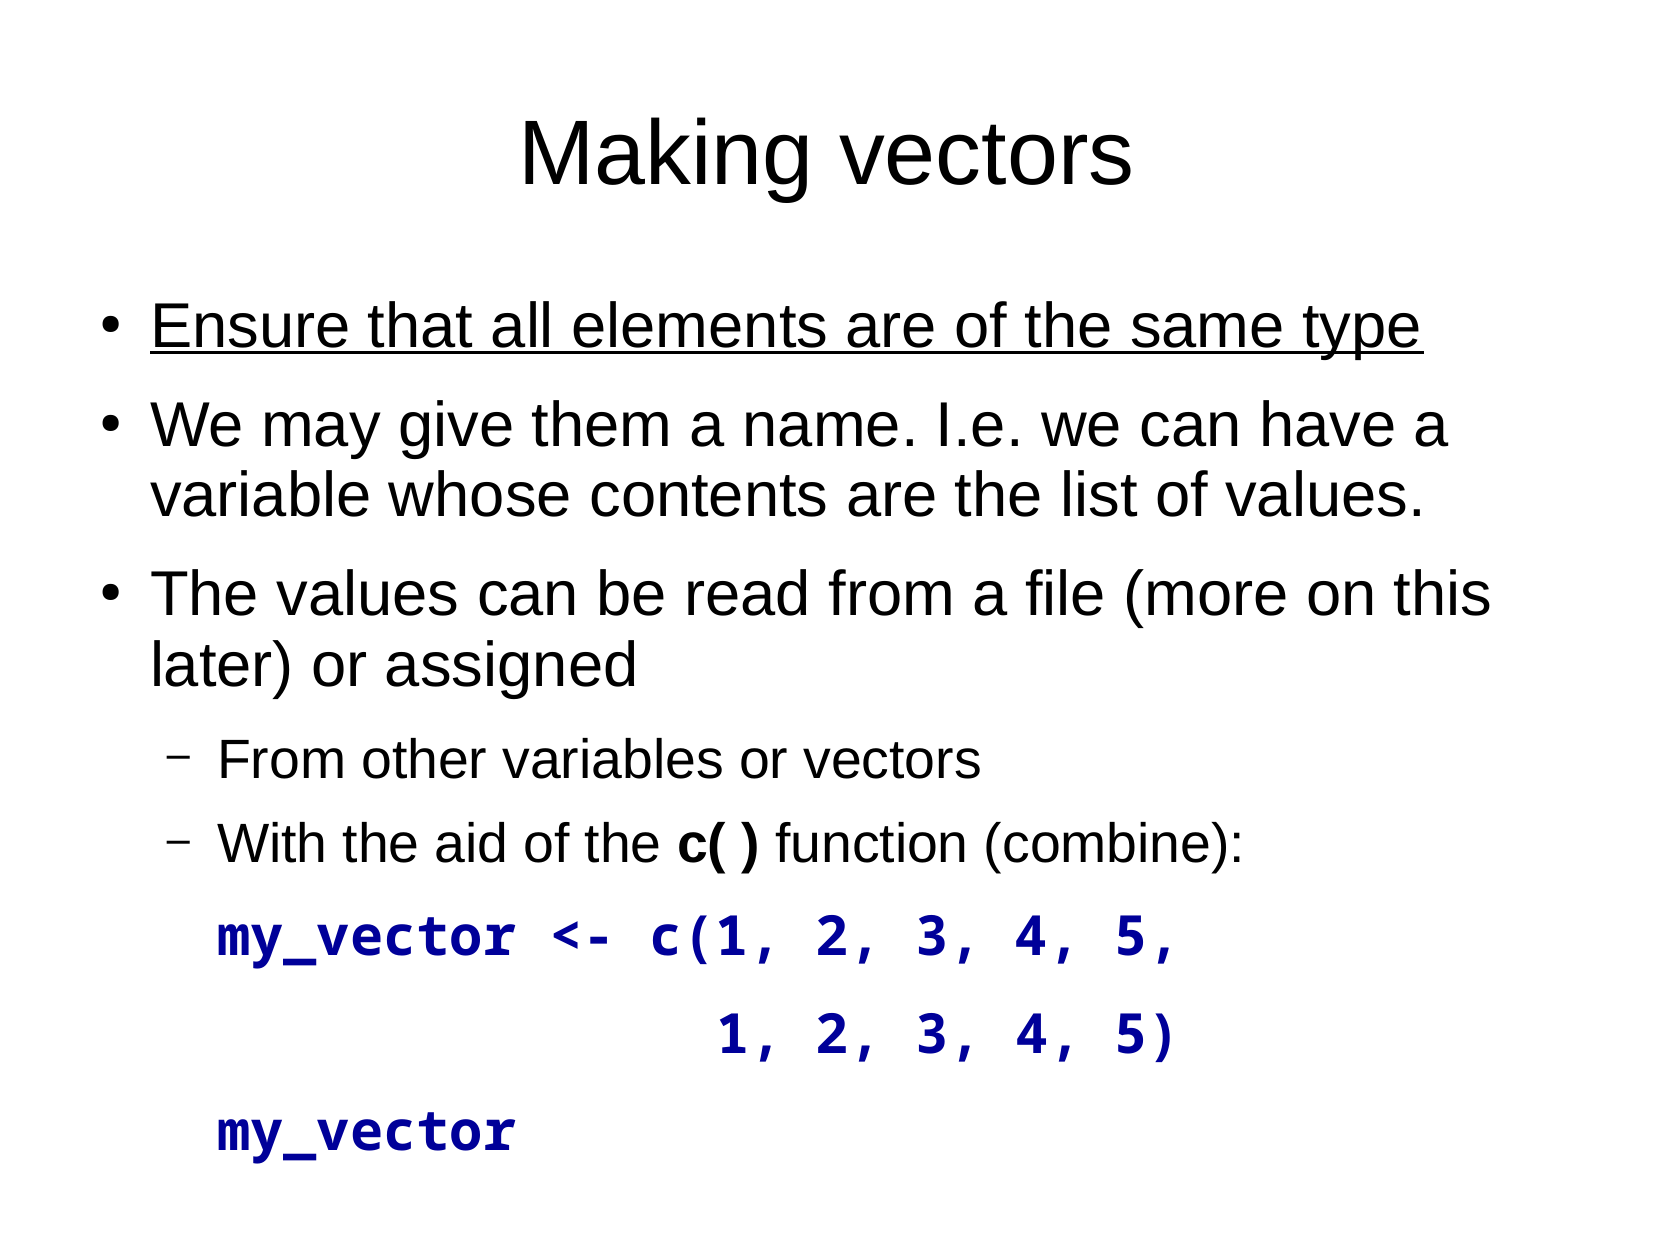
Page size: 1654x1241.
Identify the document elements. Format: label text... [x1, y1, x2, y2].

title Making vectors [82, 49, 1571, 257]
list Ensure that all elements are of the same type We may give them a name. I.e. we can have a variable whose contents are the list of values. The values can be read from a file (more on this later) or assigned From other variables or vectors With the aid of the c( ) function (combine): my_vector <- c(1, 2, 3, 4, 5, 1, 2, 3, 4, 5) my_vector [82, 290, 1571, 1170]
